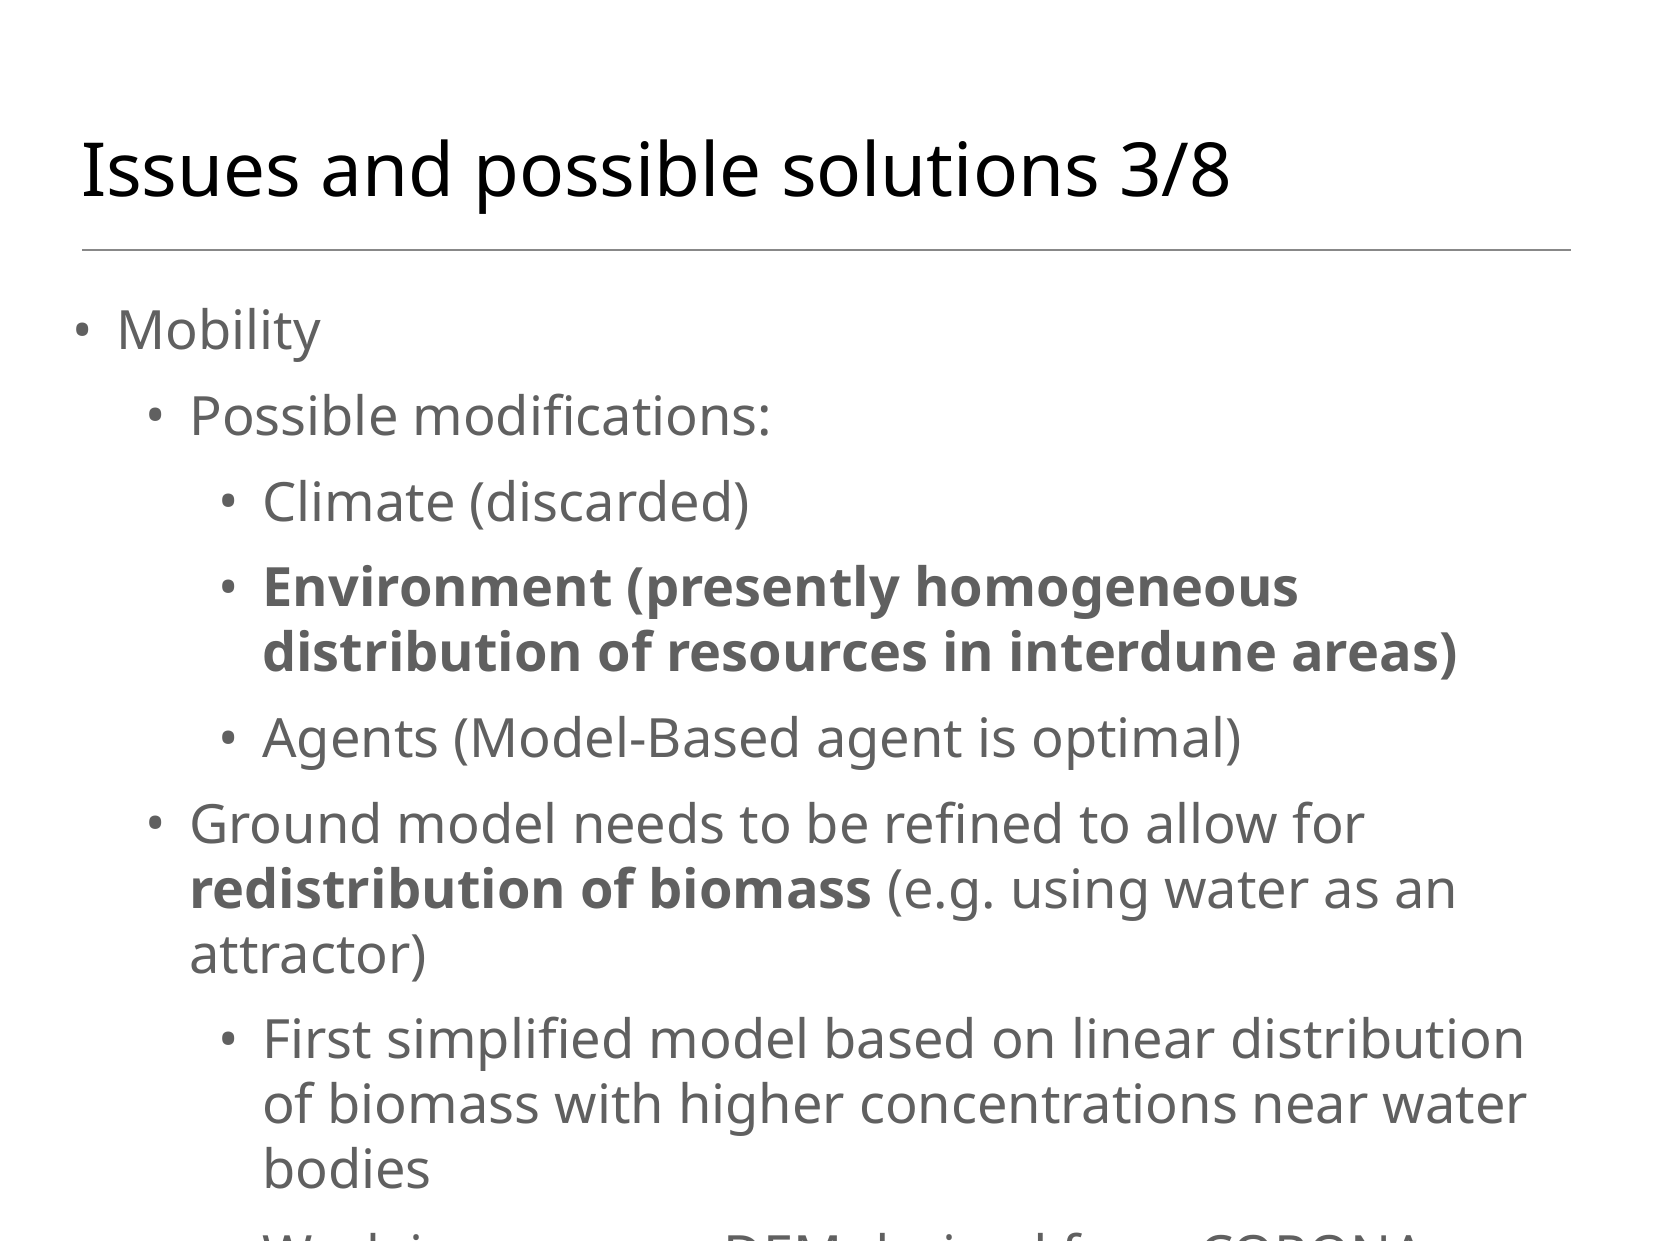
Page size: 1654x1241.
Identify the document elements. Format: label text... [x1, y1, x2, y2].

title Issues and possible solutions 3/8 [72, 41, 1582, 220]
text_box Mobility Possible modifications: Climate (discarded) Environment (presently homogeneous distribution of resources in interdune areas) Agents (Model-Based agent is optimal) Ground model needs to be refined to allow for redistribution of biomass (e.g. using water as an attractor) First simplified model based on linear distribution of biomass with higher concentrations near water bodies Work in progress: DEM derived from CORONA satellite imagery [72, 295, 1582, 1131]
